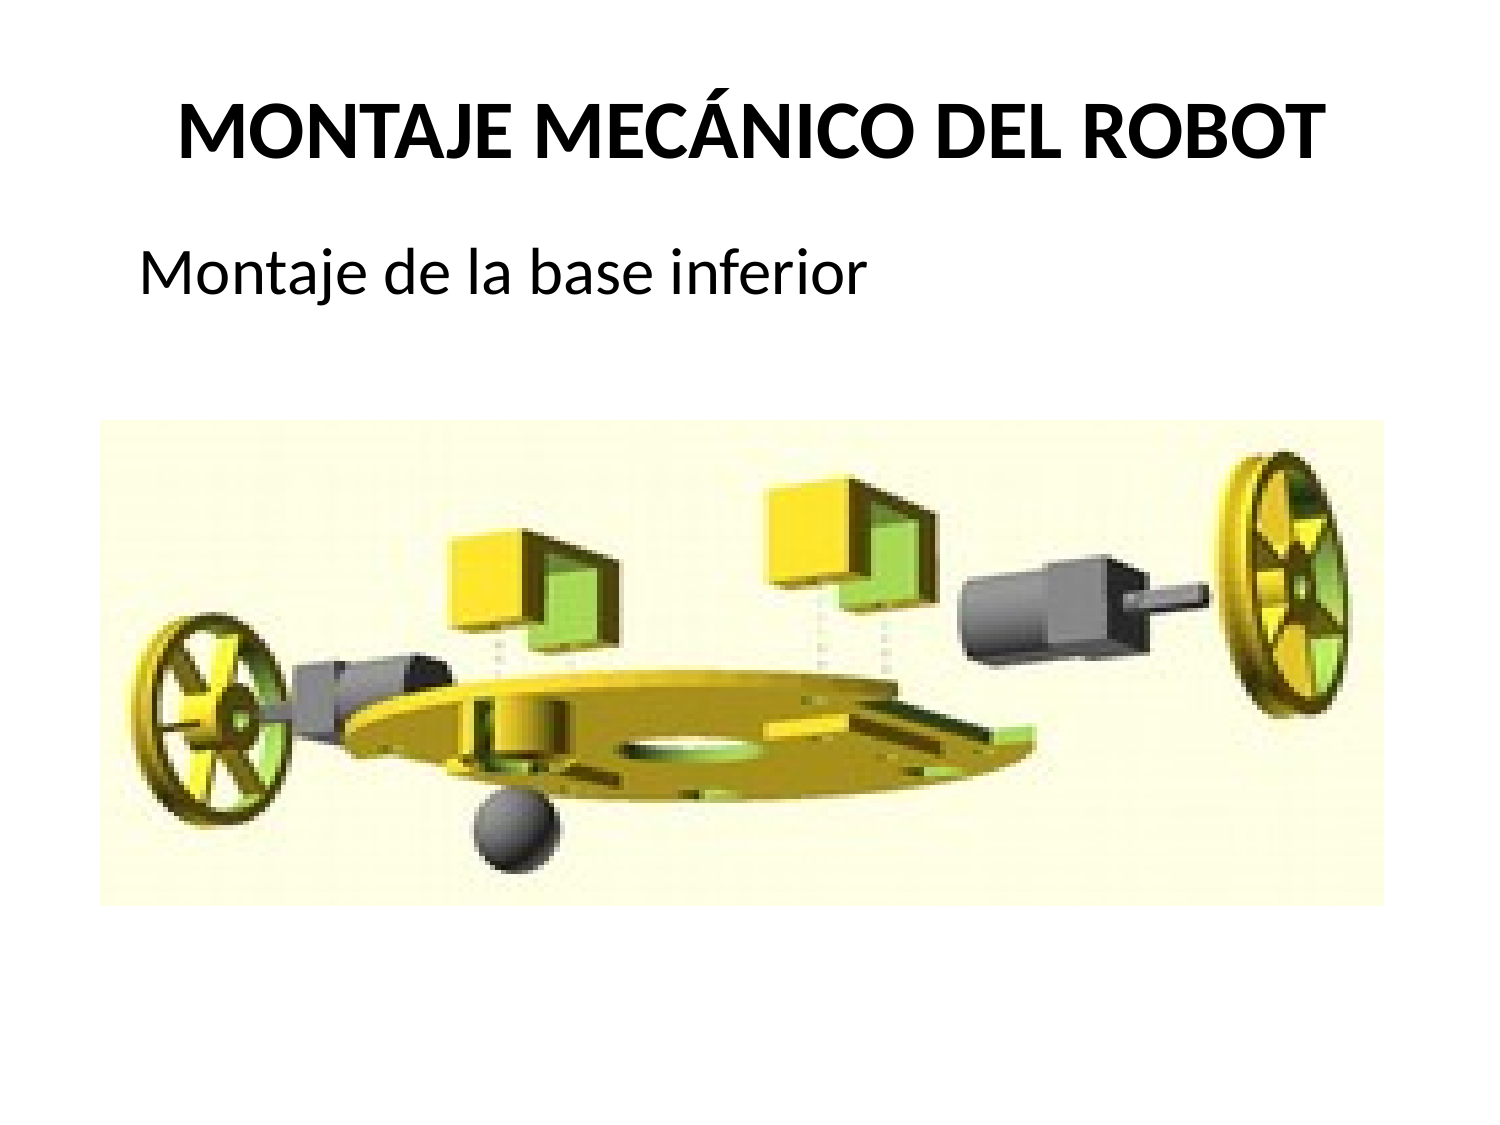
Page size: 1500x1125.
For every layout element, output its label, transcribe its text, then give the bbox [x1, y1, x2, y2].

list Montaje de la base inferior [123, 219, 1000, 327]
picture [100, 420, 1385, 906]
title MONTAJE MECÁNICO DEL ROBOT [76, 30, 1427, 219]
